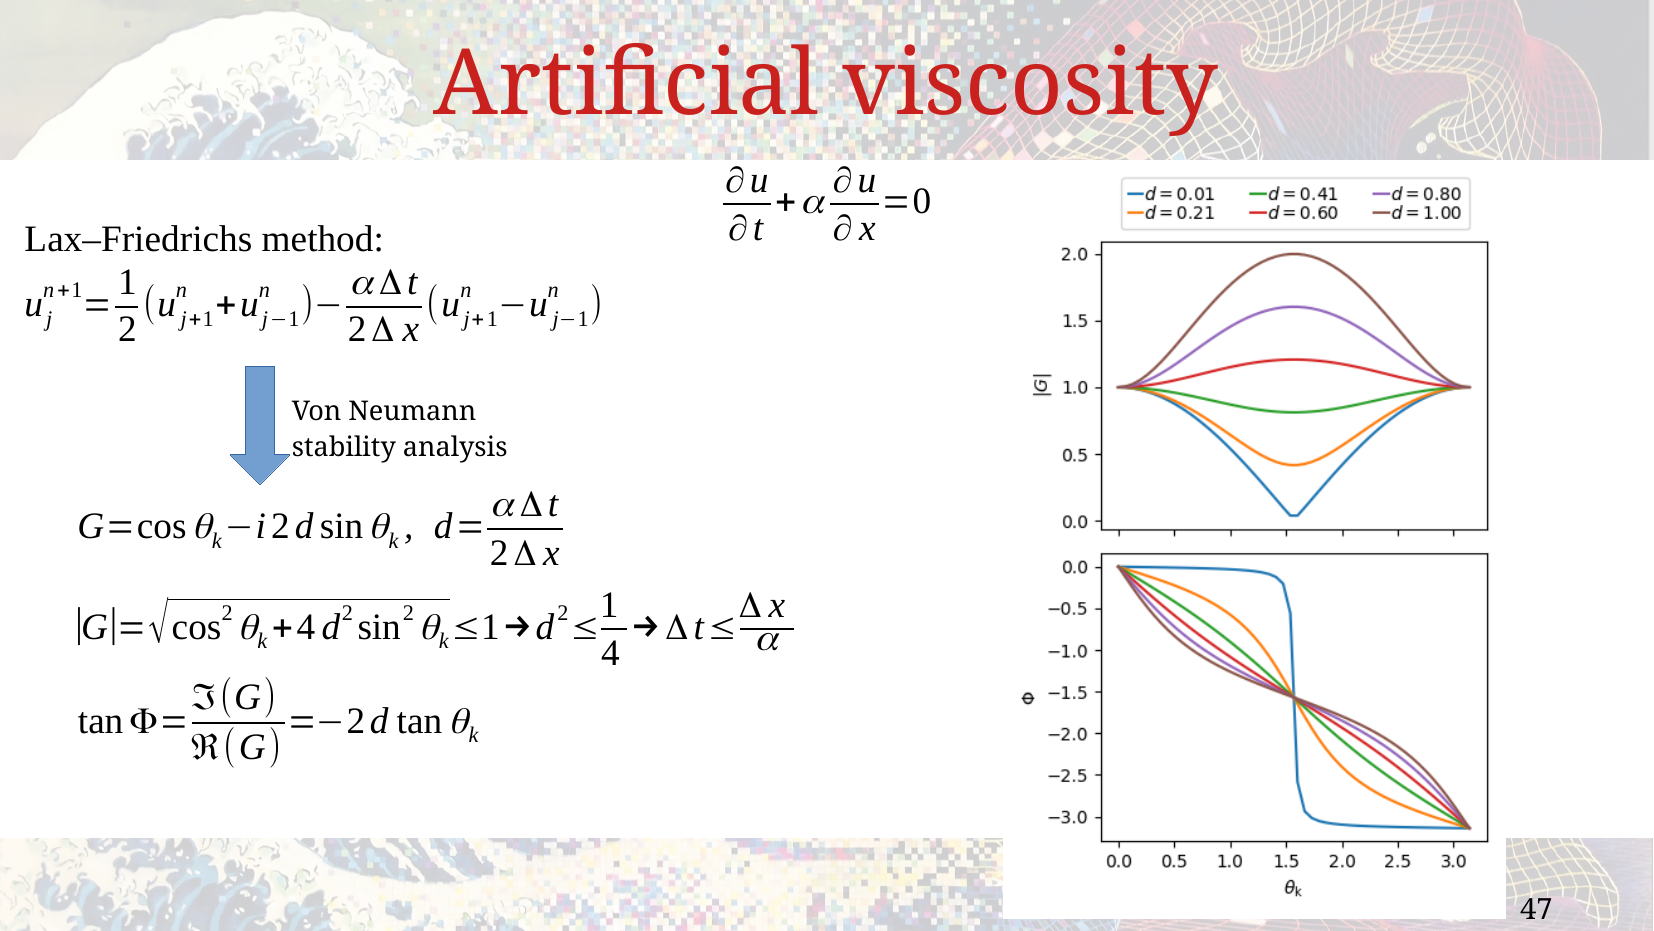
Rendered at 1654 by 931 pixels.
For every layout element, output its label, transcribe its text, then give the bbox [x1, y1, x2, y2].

text_box [230, 366, 290, 484]
chart [71, 484, 572, 573]
text_box Von Neumann stability analysis [298, 383, 501, 453]
chart [715, 159, 939, 248]
chart [18, 218, 609, 351]
chart [65, 584, 801, 771]
title Artificial viscosity [0, 33, 1654, 126]
picture [1003, 165, 1506, 919]
